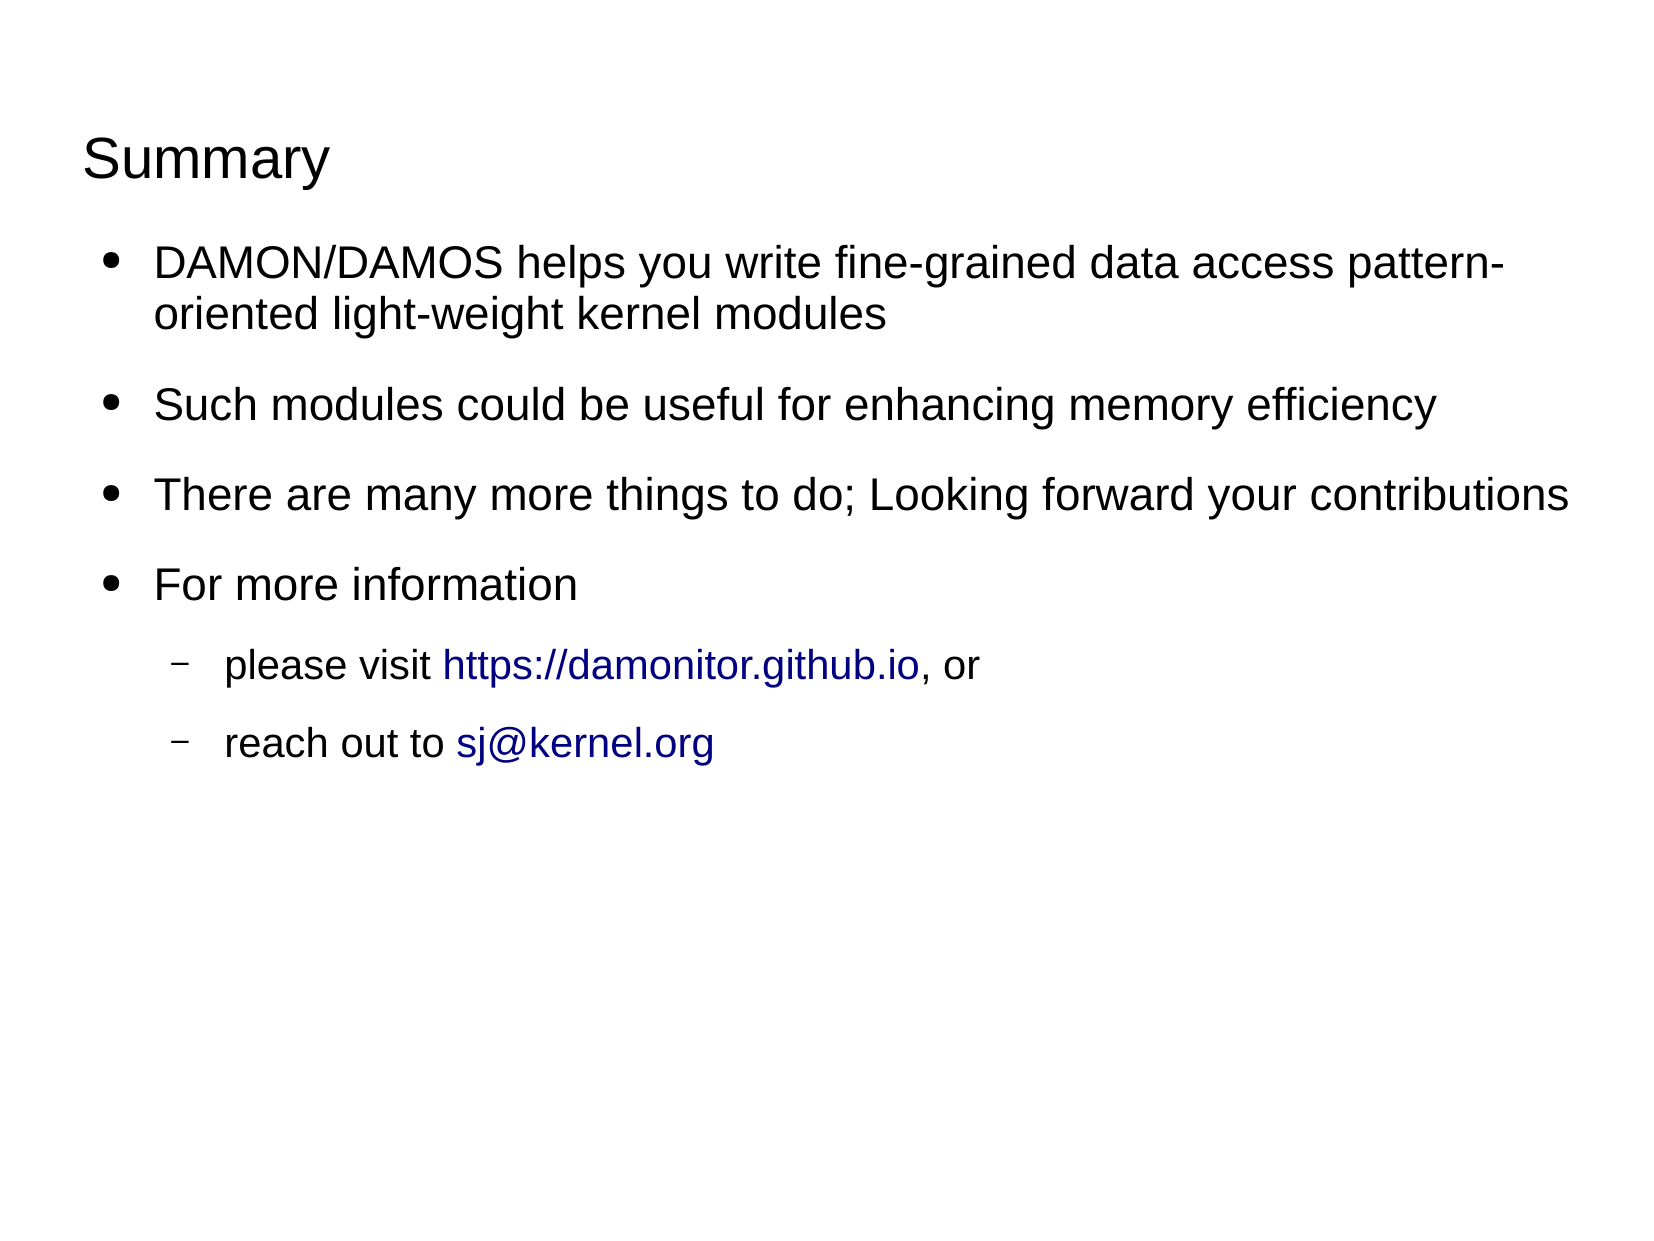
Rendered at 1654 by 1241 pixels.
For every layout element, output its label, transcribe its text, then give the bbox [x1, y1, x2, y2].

title Summary [82, 108, 1571, 210]
list DAMON/DAMOS helps you write fine-grained data access pattern-oriented light-weight kernel modules Such modules could be useful for enhancing memory efficiency There are many more things to do; Looking forward your contributions For more information please visit https://damonitor.github.io, or reach out to sj@kernel.org [82, 236, 1571, 1111]
